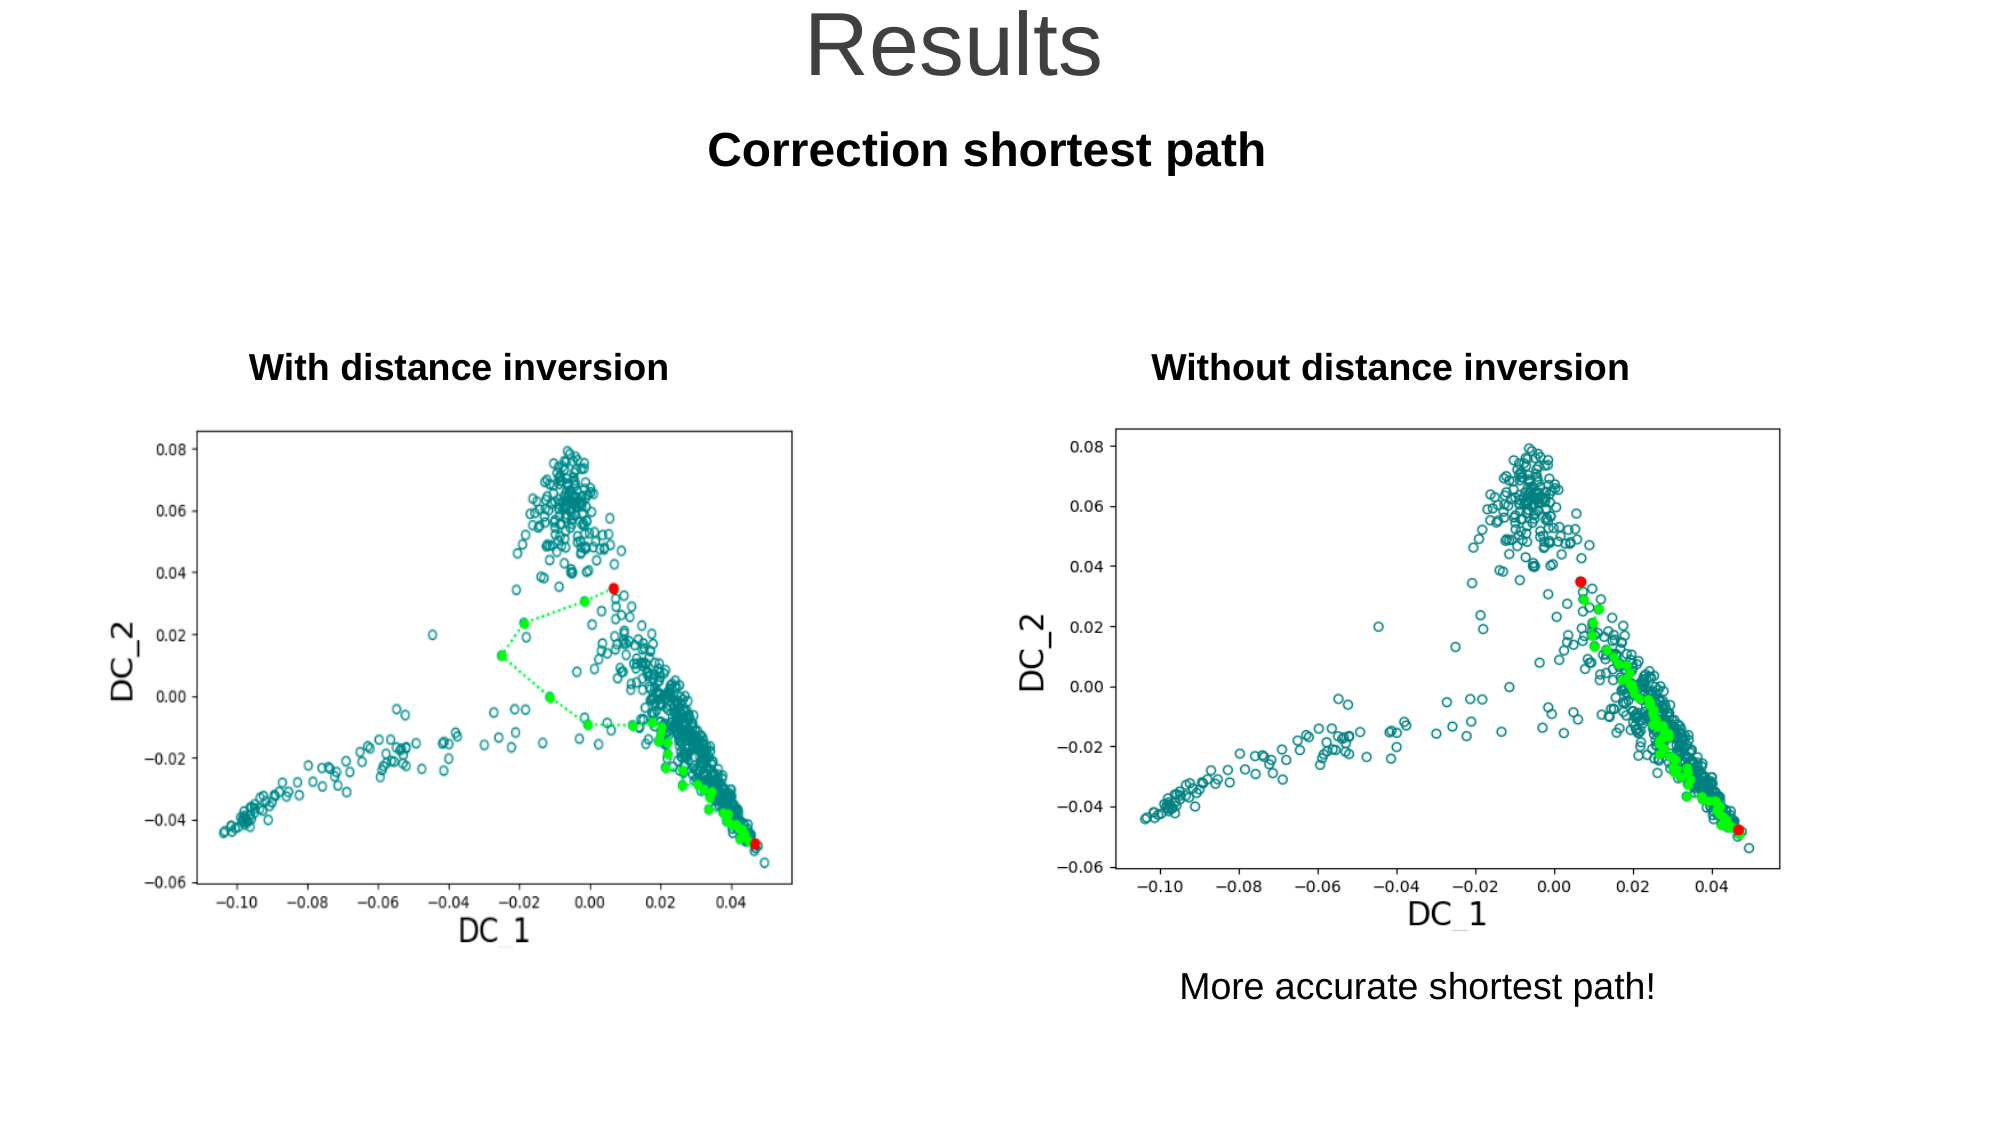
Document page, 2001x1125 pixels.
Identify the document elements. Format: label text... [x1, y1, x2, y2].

text_box Results [784, 0, 1216, 103]
text_box With distance inversion [233, 327, 722, 403]
text_box More accurate shortest path! [1164, 947, 1759, 1023]
text_box Without distance inversion [1136, 328, 1776, 404]
picture [87, 393, 810, 955]
text_box Correction shortest path [692, 103, 1308, 191]
picture [1008, 417, 1801, 931]
